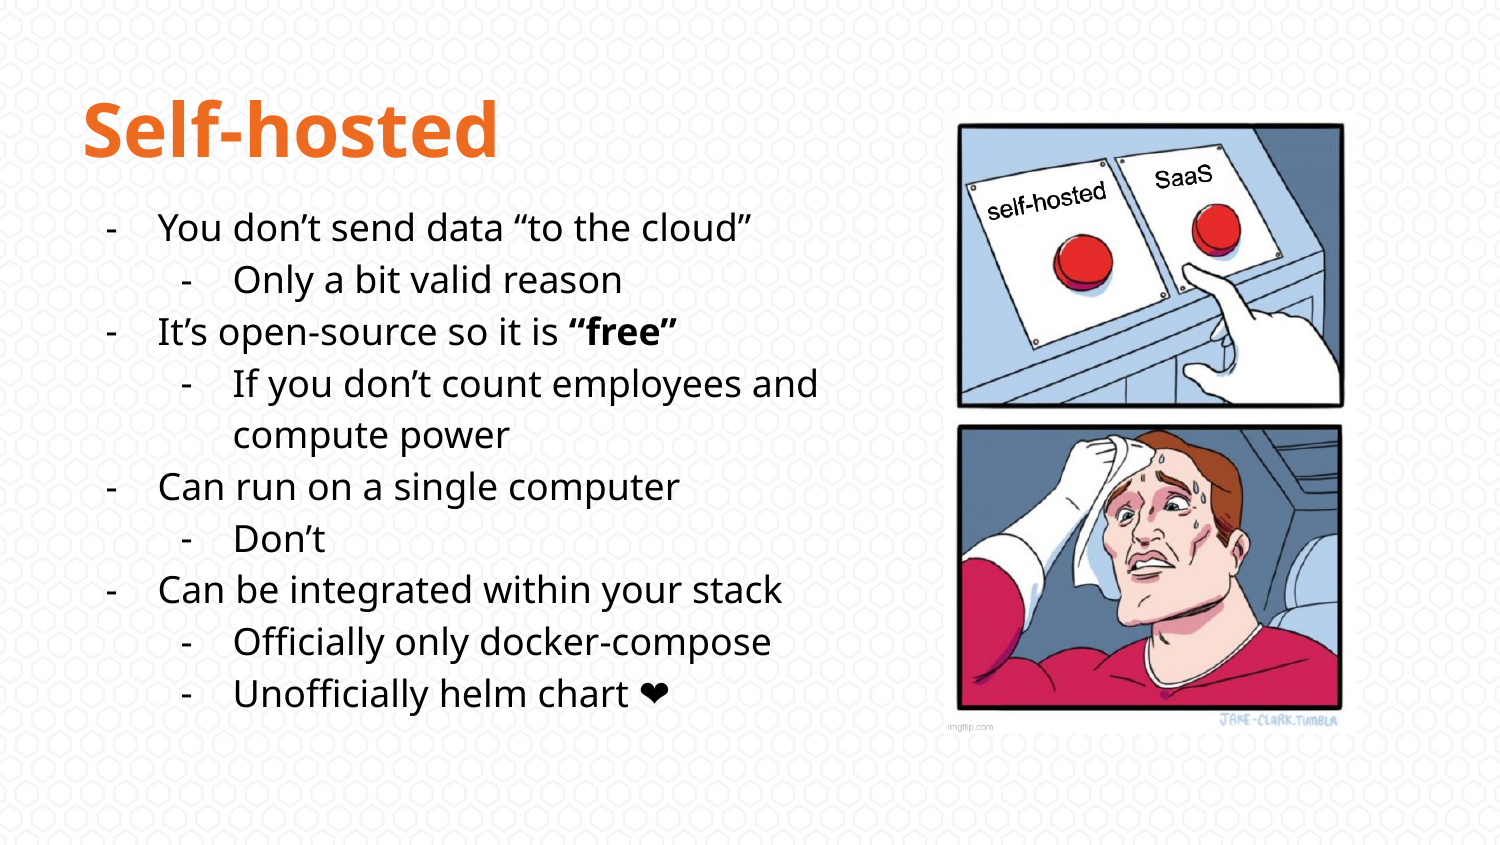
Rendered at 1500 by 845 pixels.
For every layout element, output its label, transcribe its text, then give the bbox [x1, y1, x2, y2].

text_box Self-hosted [82, 82, 1391, 173]
picture [0, 0, 1500, 845]
list You don’t send data “to the cloud” Only a bit valid reason It’s open-source so it is “free” If you don’t count employees and compute power Can run on a single computer Don’t Can be integrated within your stack Officially only docker-compose Unofficially helm chart ❤️ [82, 197, 866, 724]
